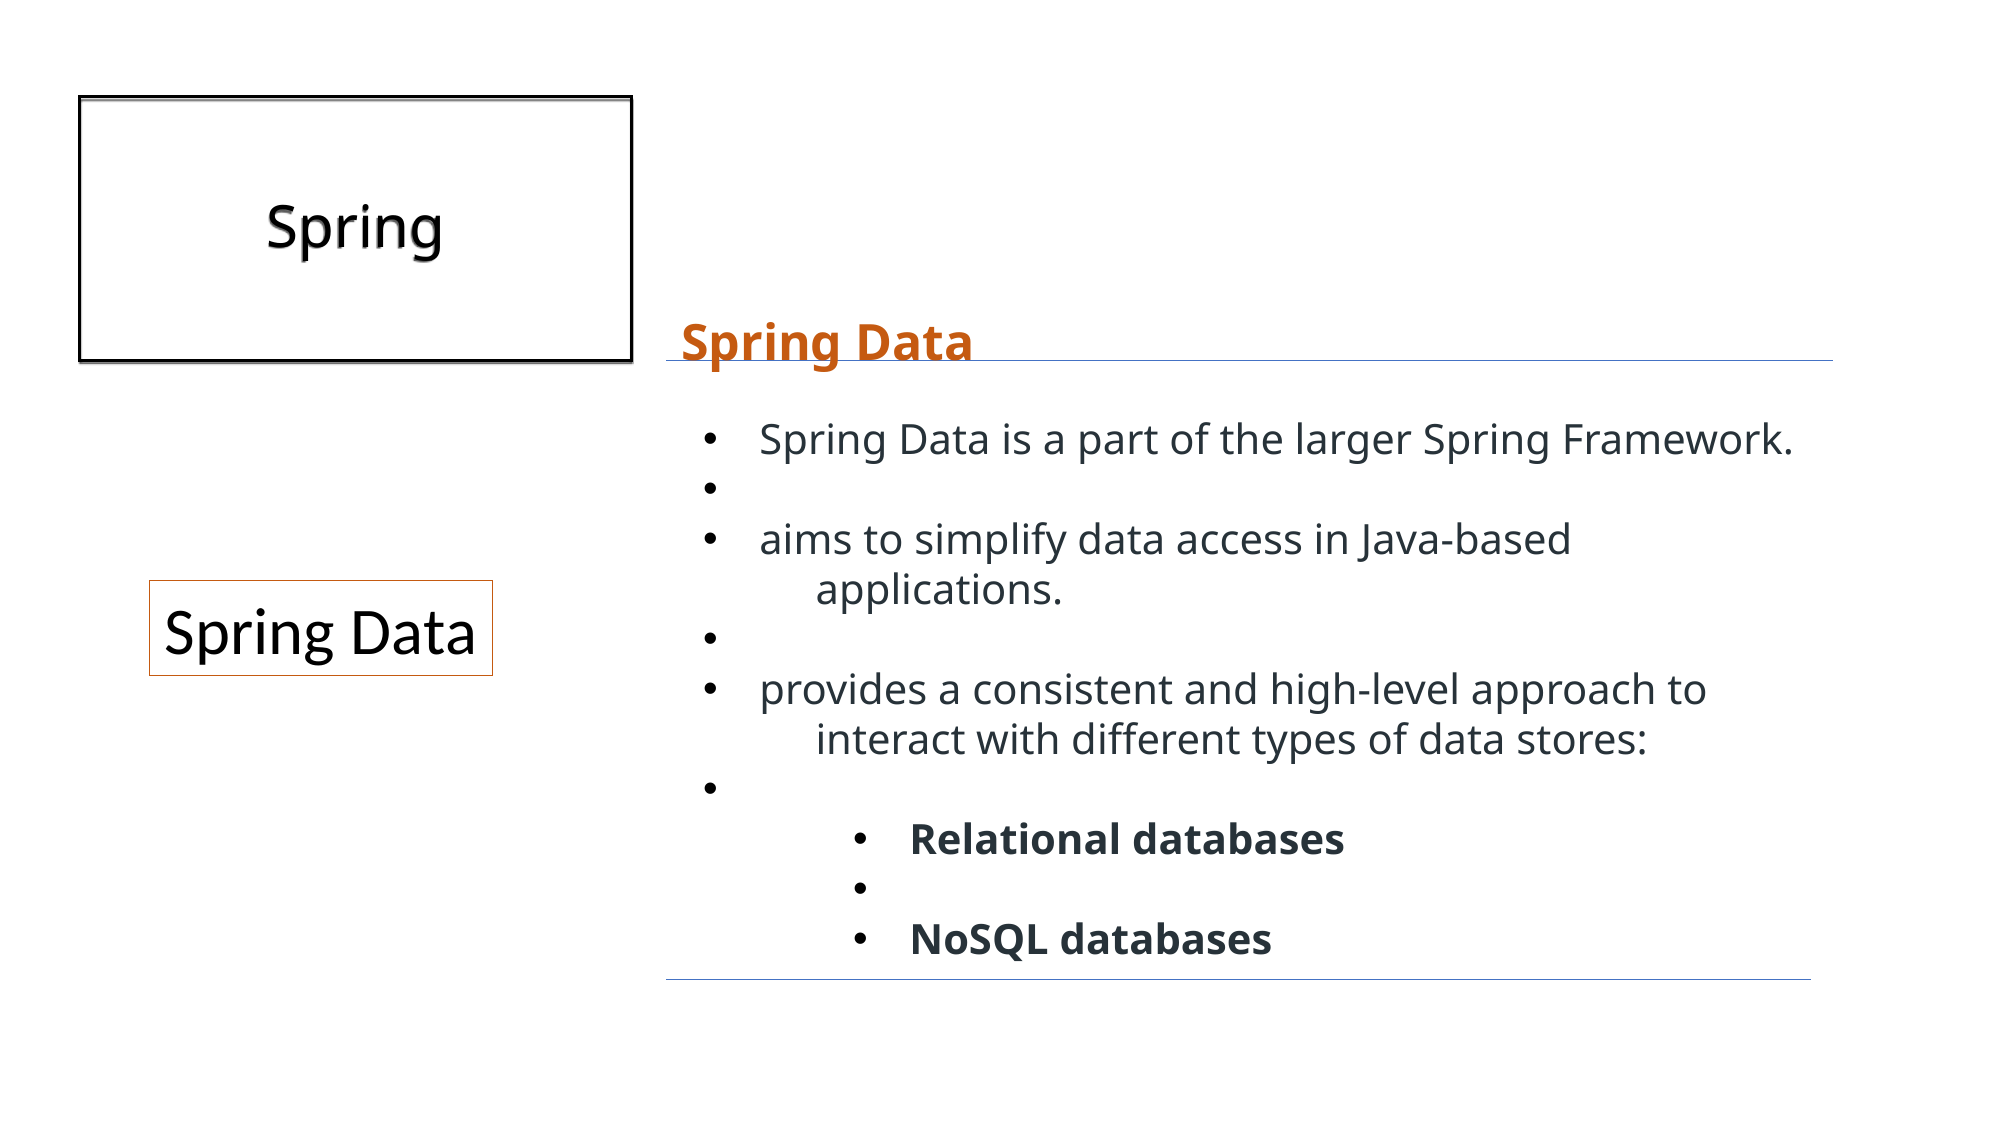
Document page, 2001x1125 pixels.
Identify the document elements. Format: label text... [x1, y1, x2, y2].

text_box Spring Data is a part of the larger Spring Framework. aims to simplify data access in Java-based applications. provides a consistent and high-level approach to interact with different types of data stores: Relational databases NoSQL databases [688, 405, 1833, 926]
text_box Spring Data [666, 302, 1666, 379]
text_box Spring Data [150, 581, 493, 676]
title Spring [79, 96, 632, 361]
